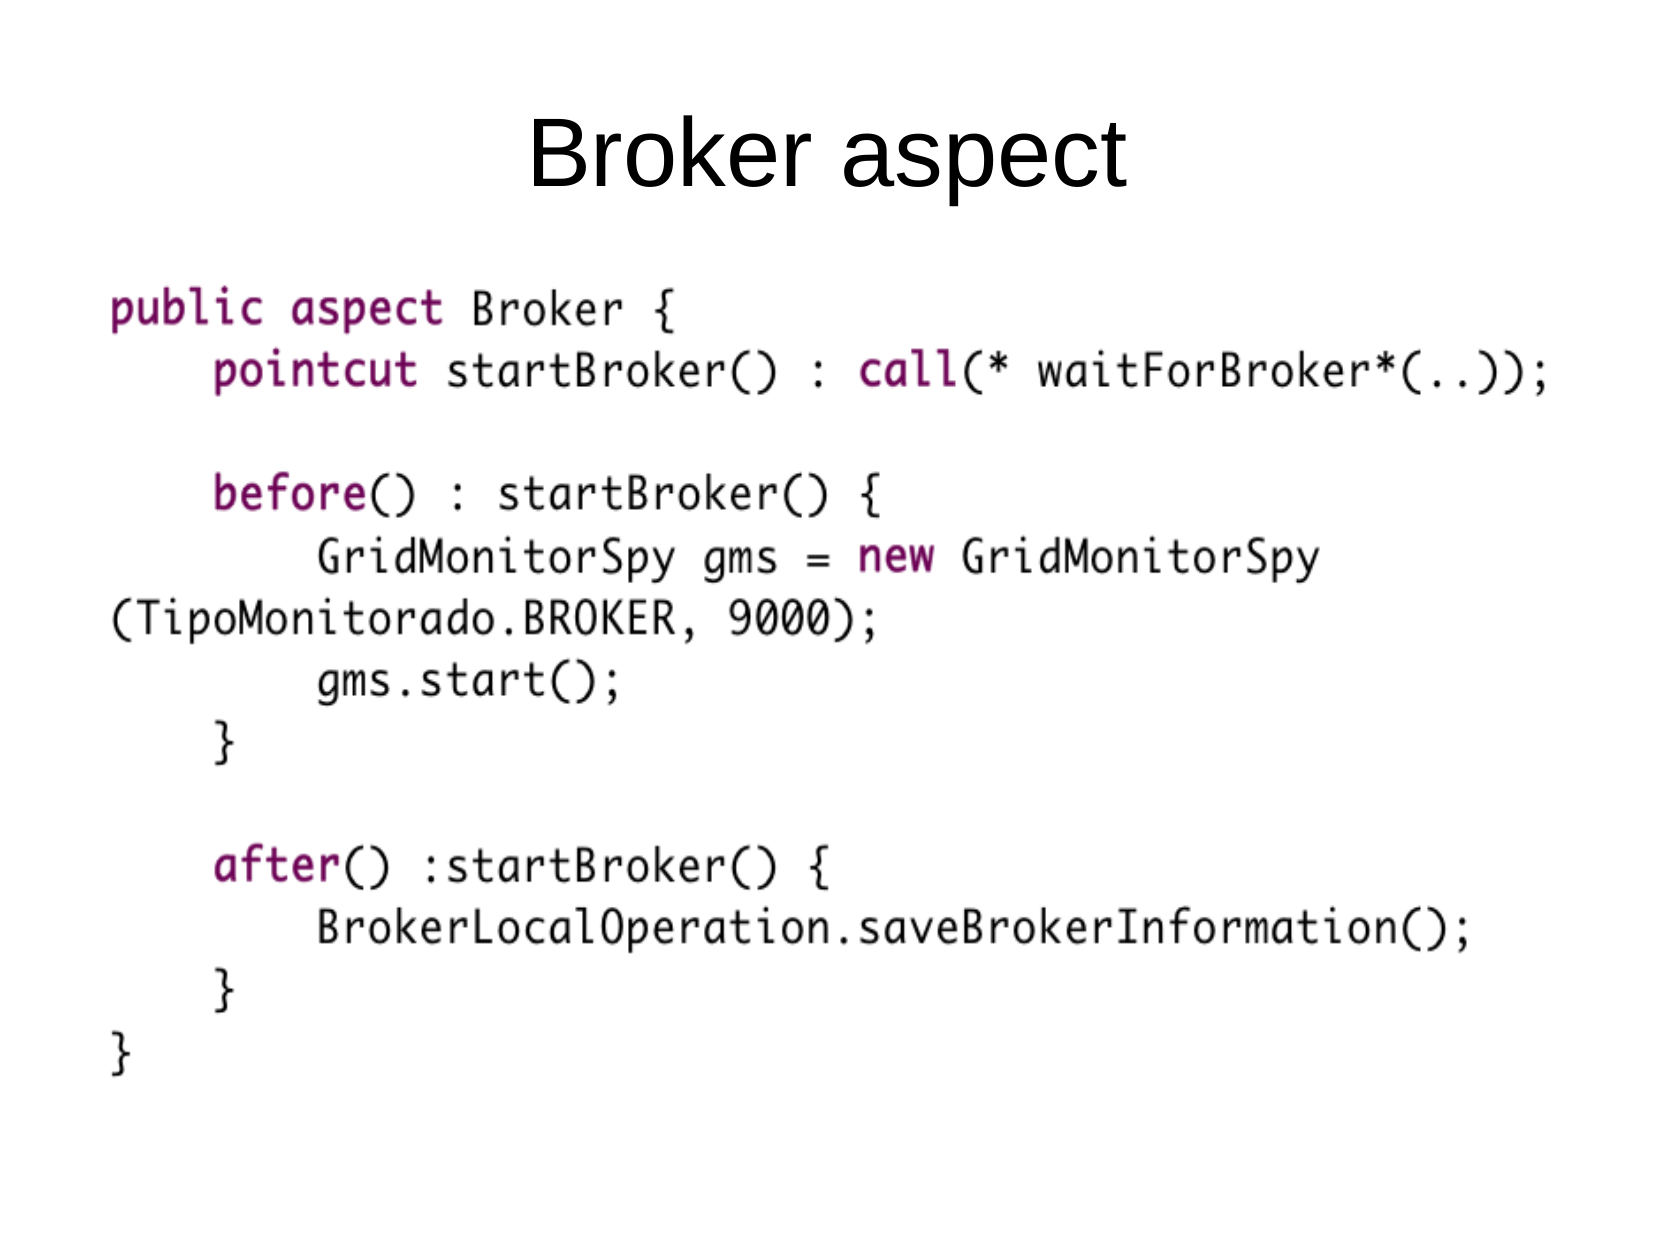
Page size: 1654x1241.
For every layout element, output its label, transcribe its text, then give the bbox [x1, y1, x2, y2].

title Broker aspect [82, 49, 1571, 257]
picture [102, 280, 1640, 1106]
